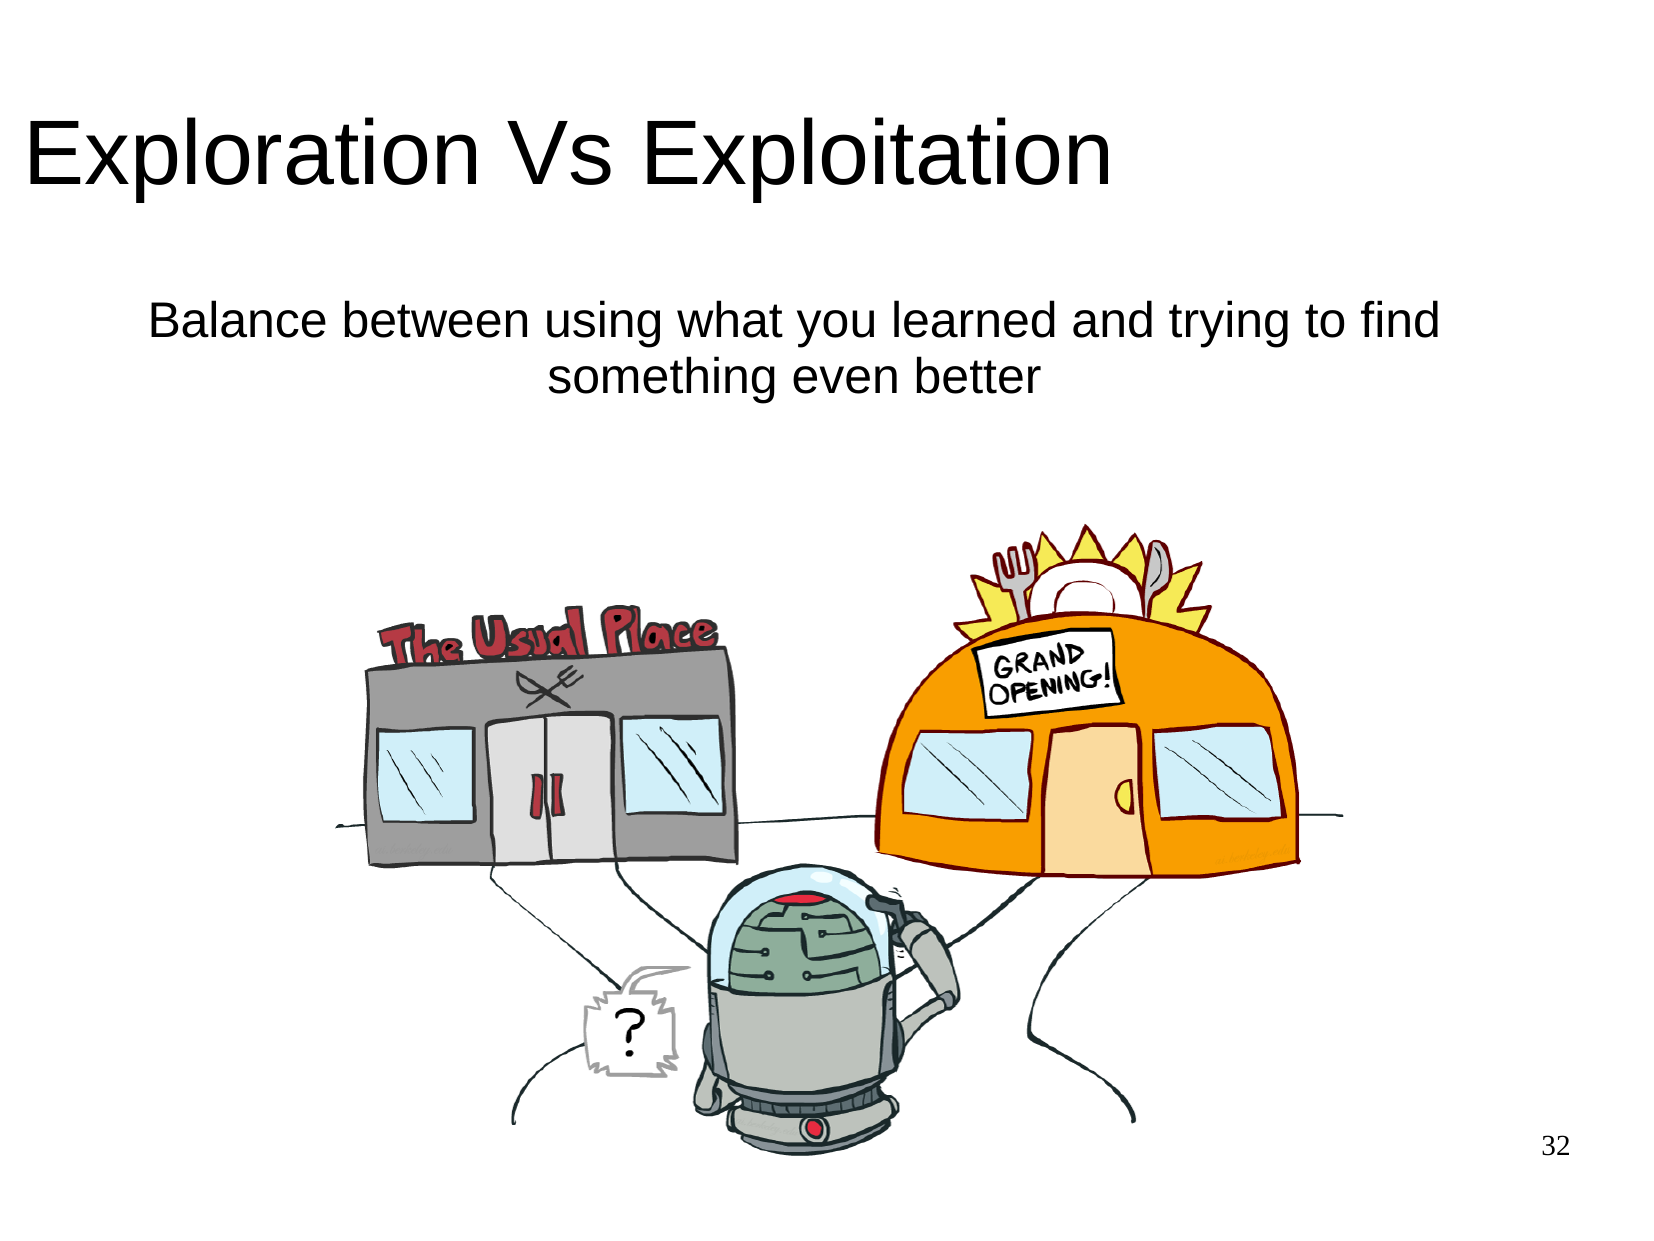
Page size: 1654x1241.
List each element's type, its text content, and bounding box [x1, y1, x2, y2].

text_box Balance between using what you learned and trying to find something even better [75, 285, 1515, 413]
picture [295, 463, 1361, 1174]
title Exploration Vs Exploitation [23, 49, 1512, 257]
